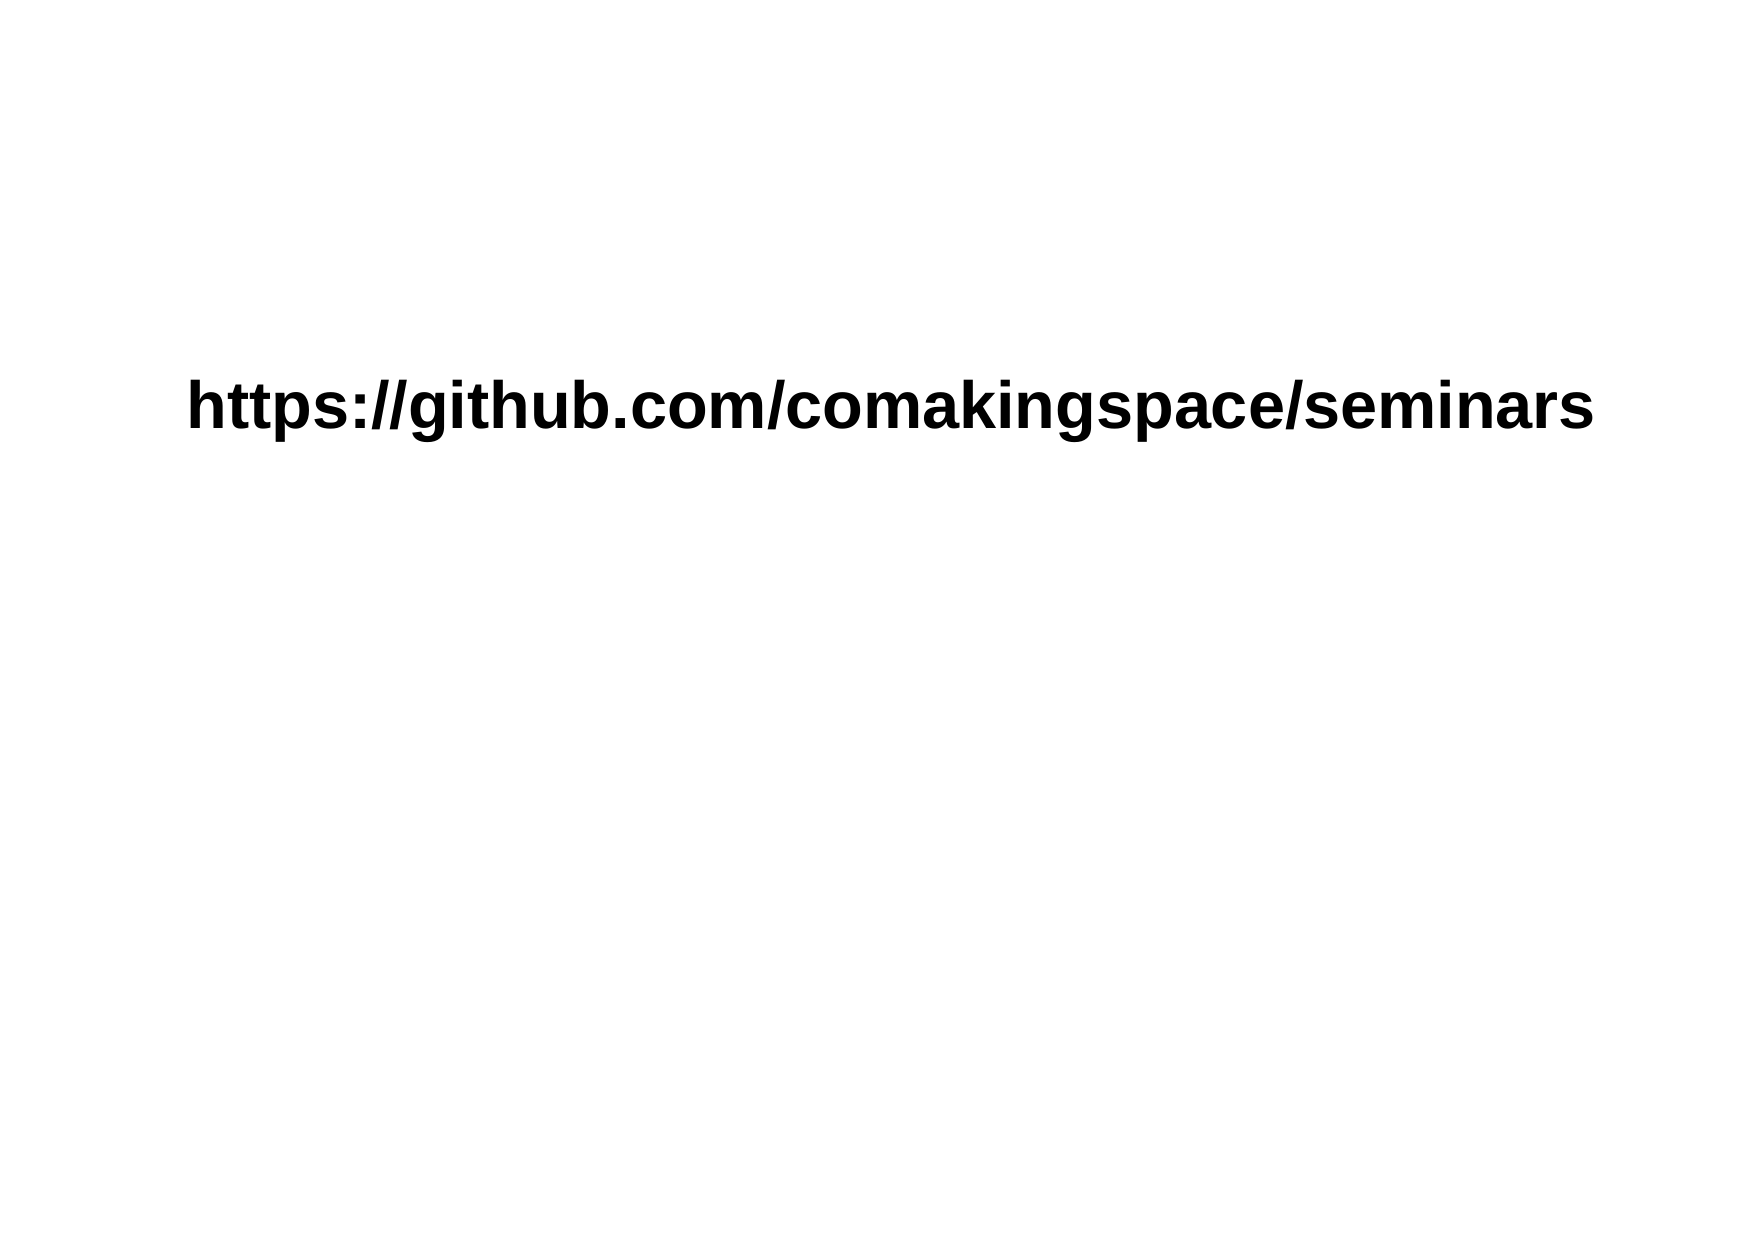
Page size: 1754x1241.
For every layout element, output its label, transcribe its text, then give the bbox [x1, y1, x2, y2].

text_box https://github.com/comakingspace/seminars [88, 242, 1695, 570]
